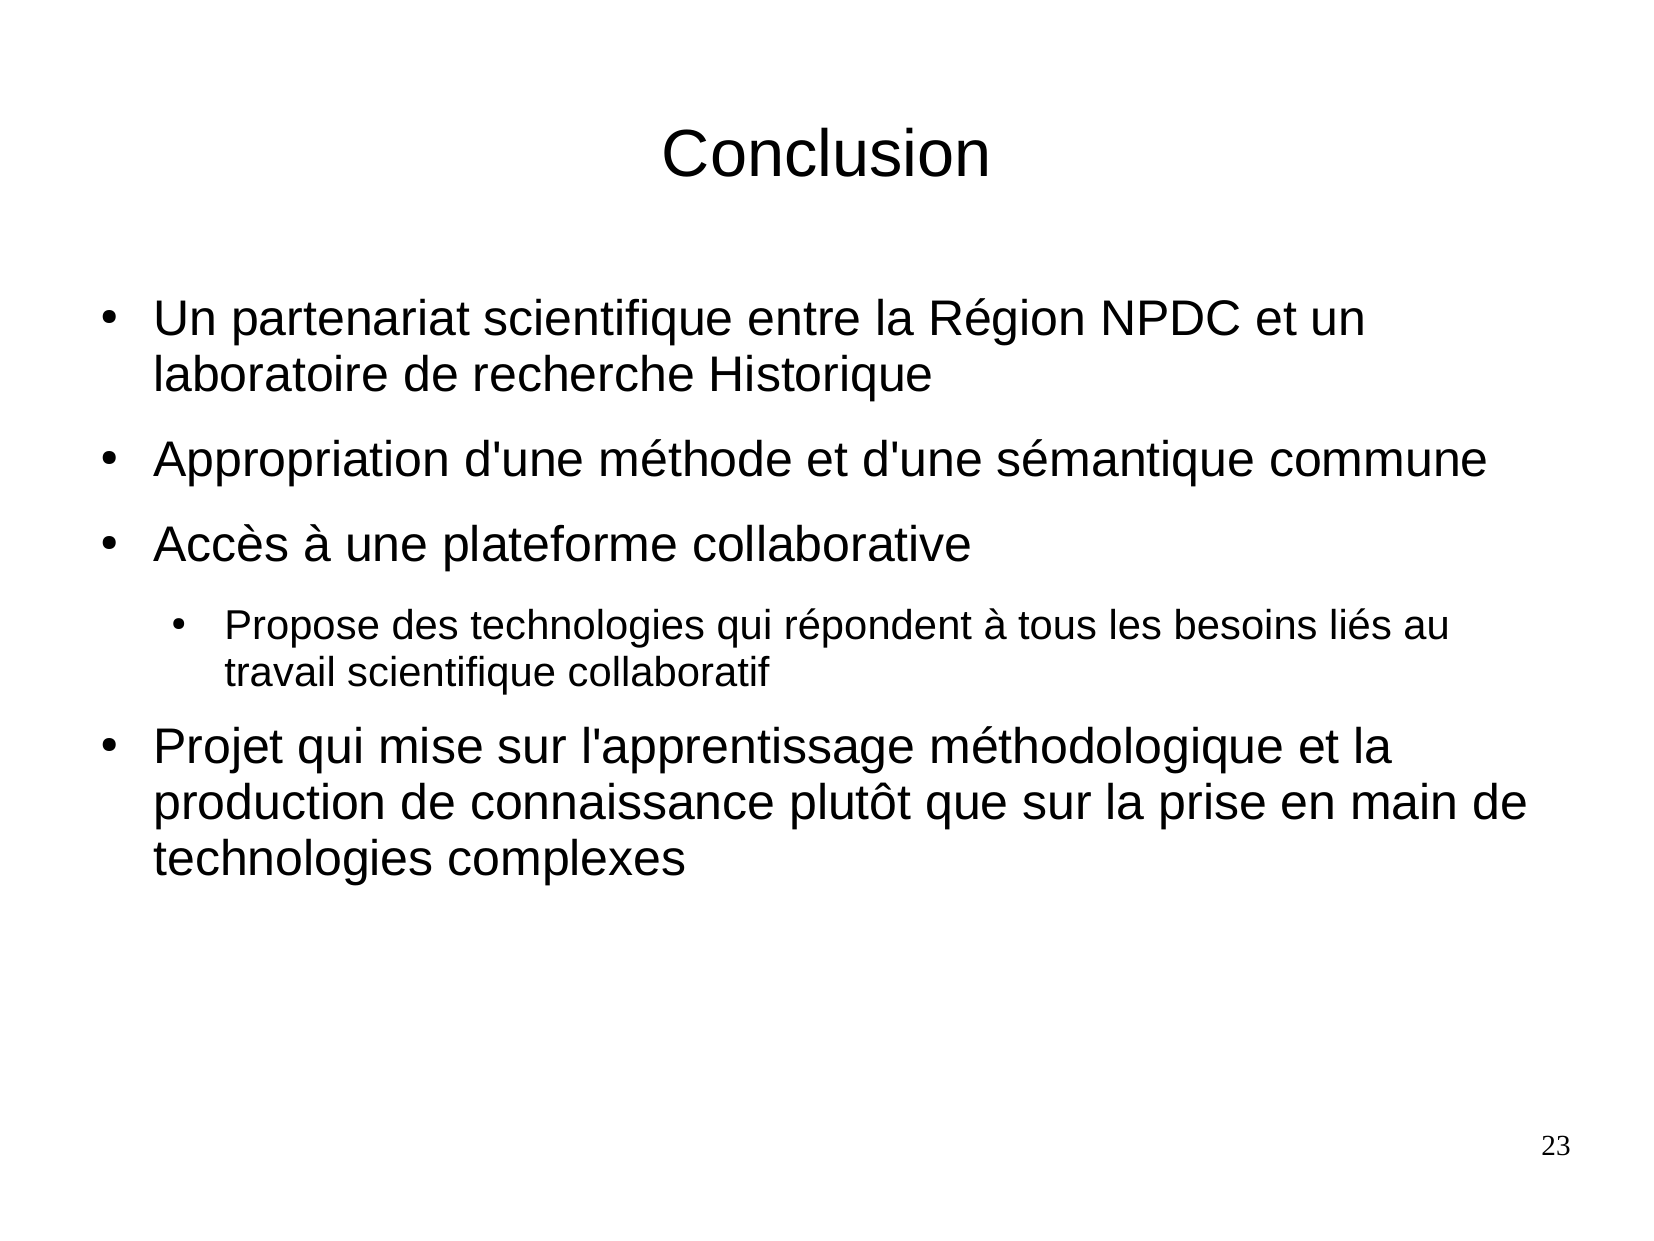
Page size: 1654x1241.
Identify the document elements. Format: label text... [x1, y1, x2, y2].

title Conclusion [82, 49, 1571, 257]
list Un partenariat scientifique entre la Région NPDC et un laboratoire de recherche Historique Appropriation d'une méthode et d'une sémantique commune Accès à une plateforme collaborative Propose des technologies qui répondent à tous les besoins liés au travail scientifique collaboratif Projet qui mise sur l'apprentissage méthodologique et la production de connaissance plutôt que sur la prise en main de technologies complexes [82, 290, 1571, 1010]
